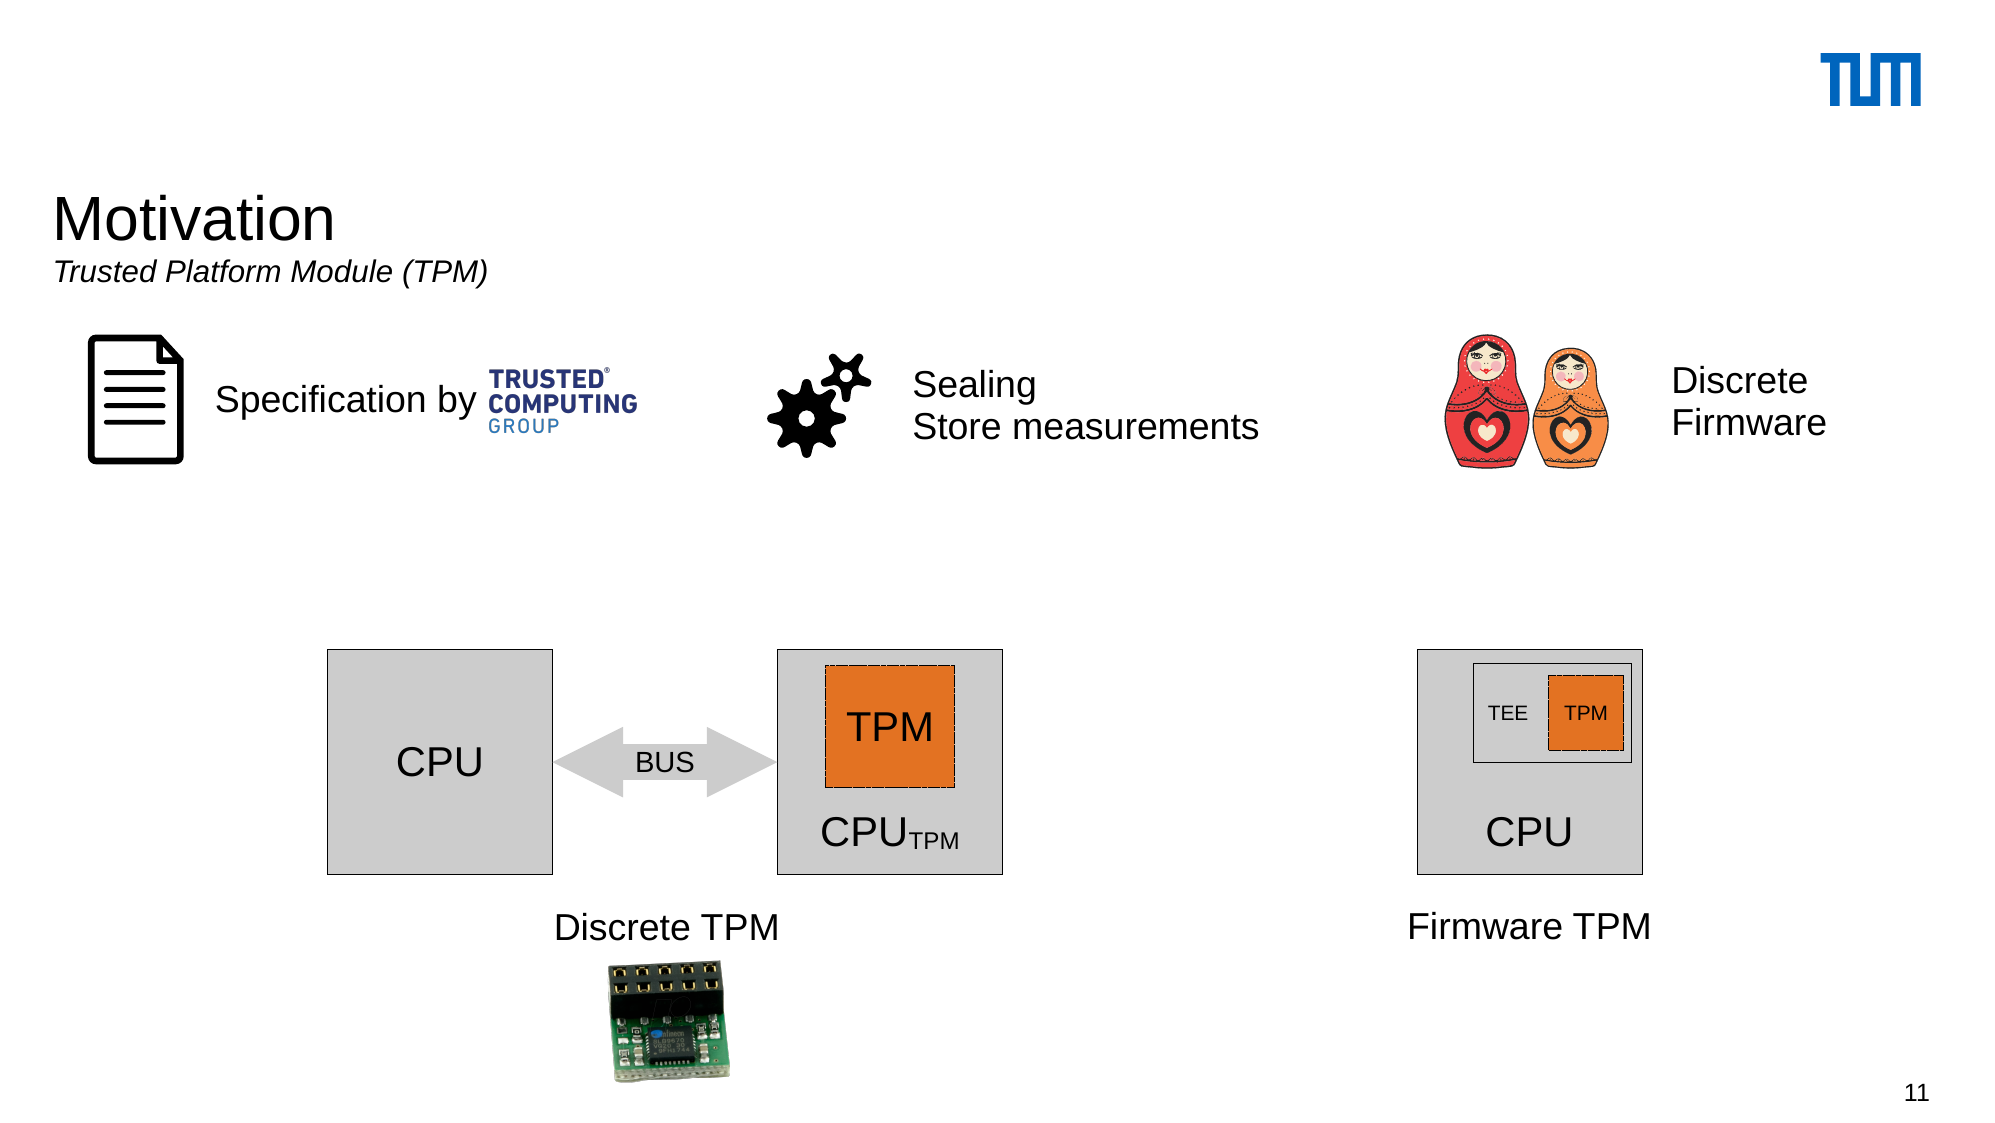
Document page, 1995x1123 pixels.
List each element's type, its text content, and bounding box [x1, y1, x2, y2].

text_box CPU [1417, 649, 1643, 875]
picture [596, 956, 737, 1088]
text_box Sealing Store measurements [897, 355, 1275, 455]
text_box Firmware TPM [1392, 898, 1667, 956]
text_box Discrete Firmware [1656, 352, 1843, 452]
text_box Discrete TPM [538, 899, 795, 956]
text_box CPU [327, 649, 553, 875]
text_box TPM [1548, 675, 1624, 751]
picture [70, 334, 201, 465]
picture [488, 366, 638, 434]
title Motivation Trusted Platform Module (TPM) [52, 166, 1453, 307]
text_box TEE [1473, 663, 1632, 763]
picture [765, 351, 875, 460]
text_box Specification by [199, 371, 492, 428]
picture [1440, 330, 1610, 473]
text_box TPM [825, 665, 955, 788]
text_box CPUTPM [777, 649, 1003, 875]
